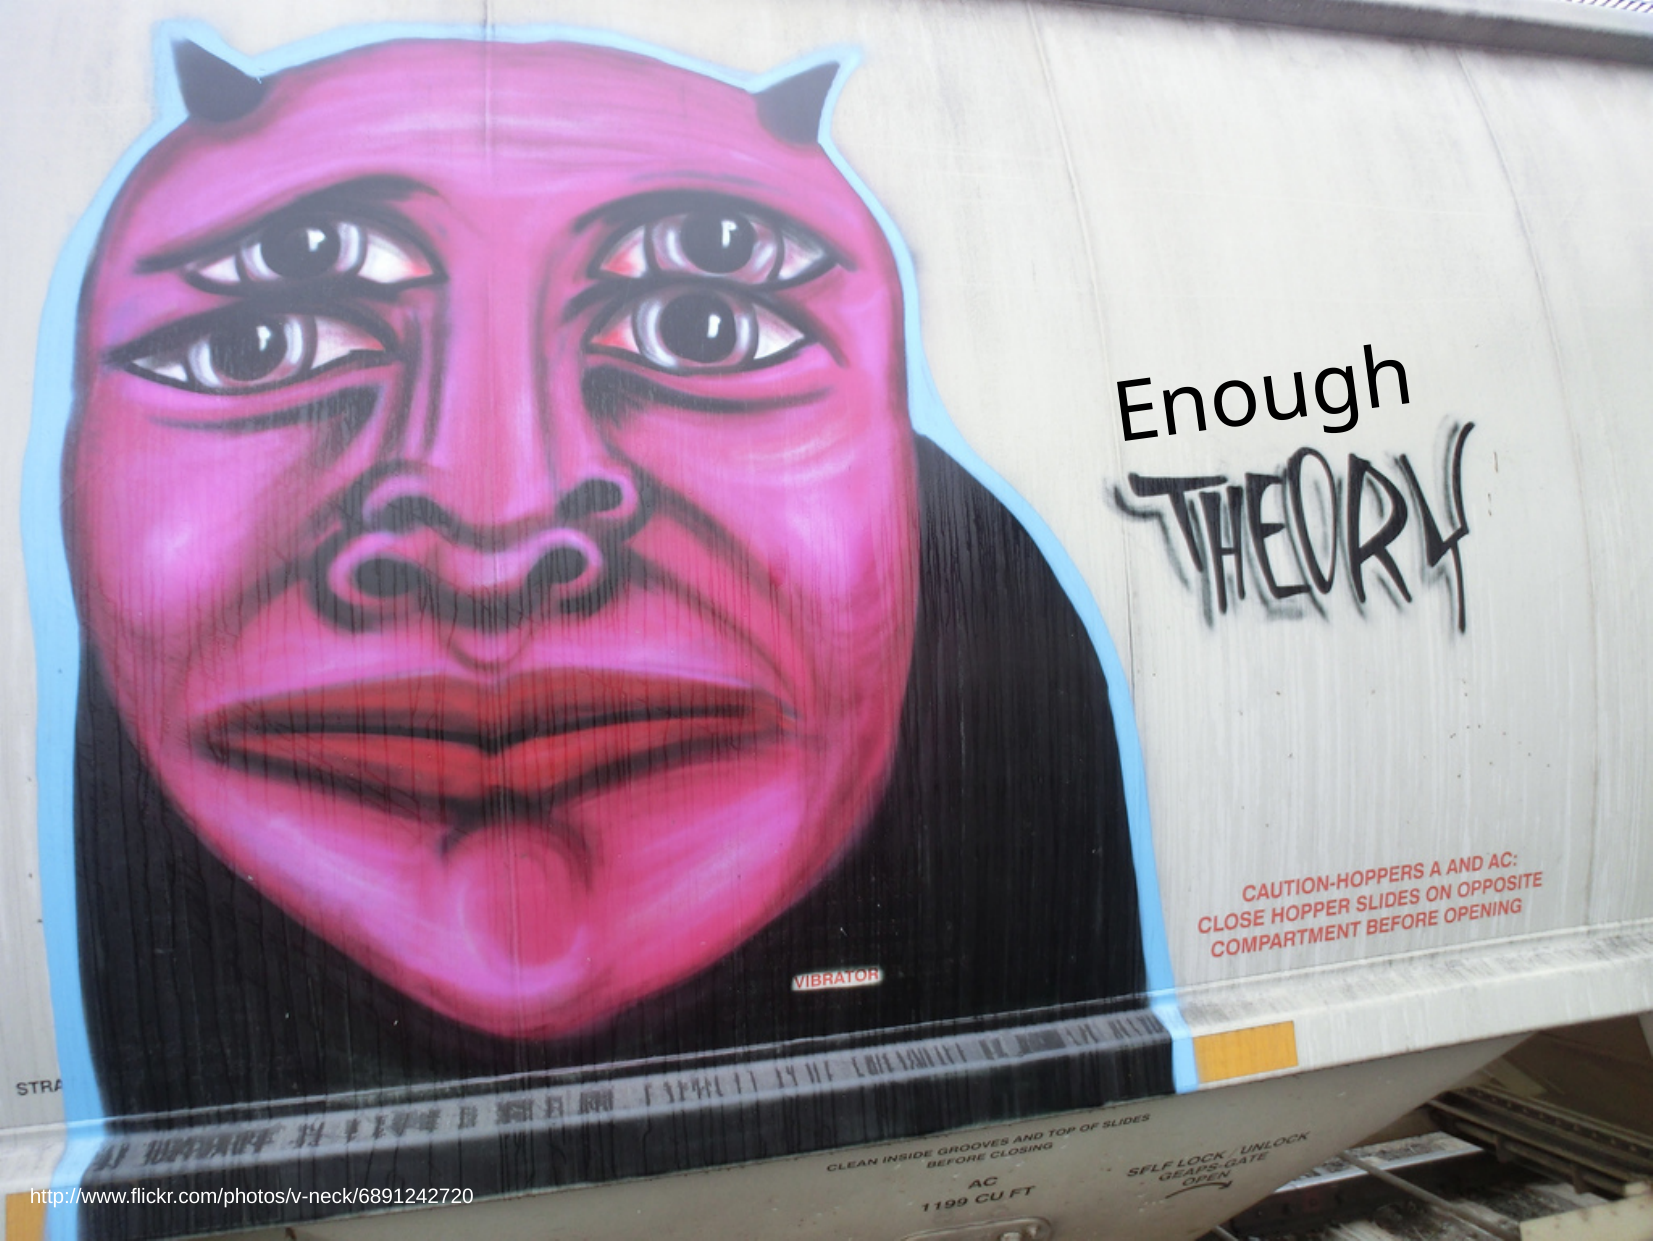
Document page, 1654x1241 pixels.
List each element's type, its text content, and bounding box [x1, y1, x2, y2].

text_box http://www.flickr.com/photos/v-neck/6891242720 [14, 1177, 497, 1216]
picture [0, 0, 1653, 1241]
text_box Enough [1089, 296, 1500, 497]
